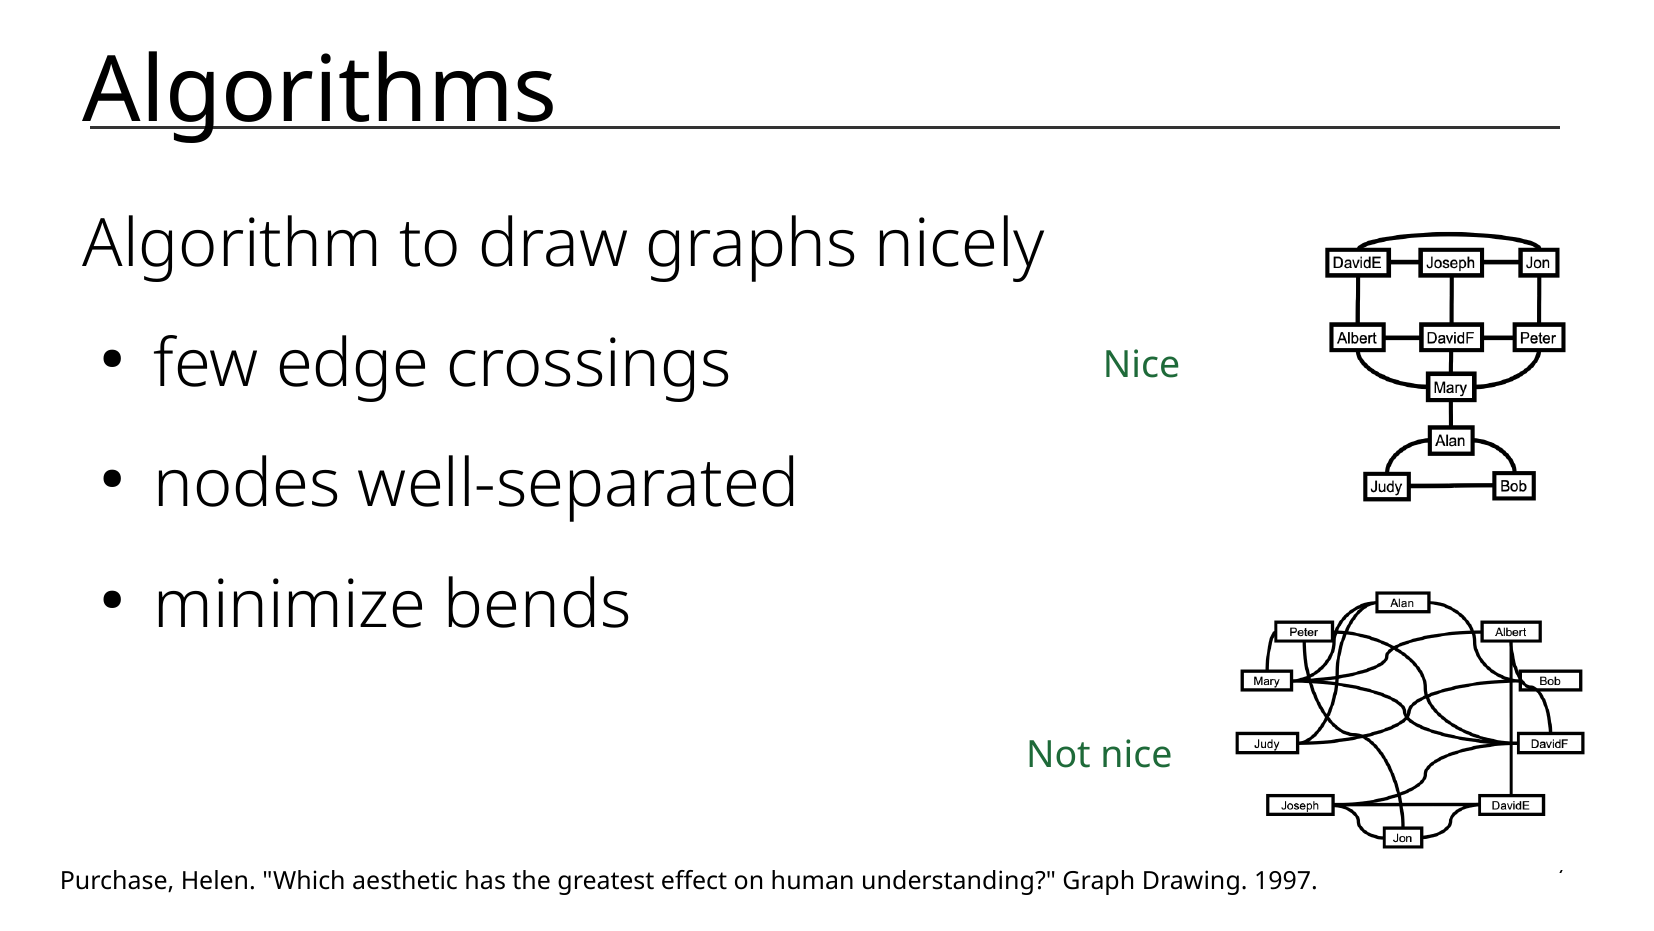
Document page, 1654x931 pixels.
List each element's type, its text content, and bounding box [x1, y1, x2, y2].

list Algorithm to draw graphs nicely few edge crossings nodes well-separated minimize bends [82, 195, 1571, 811]
title Algorithms [82, 32, 1571, 140]
picture [1221, 570, 1618, 870]
picture [1288, 210, 1581, 526]
text_box Not nice [1011, 720, 1196, 781]
text_box Nice [1088, 330, 1200, 390]
text_box Purchase, Helen. "Which aesthetic has the greatest effect on human understanding?" Graph Drawing. 1997. [45, 855, 1406, 900]
